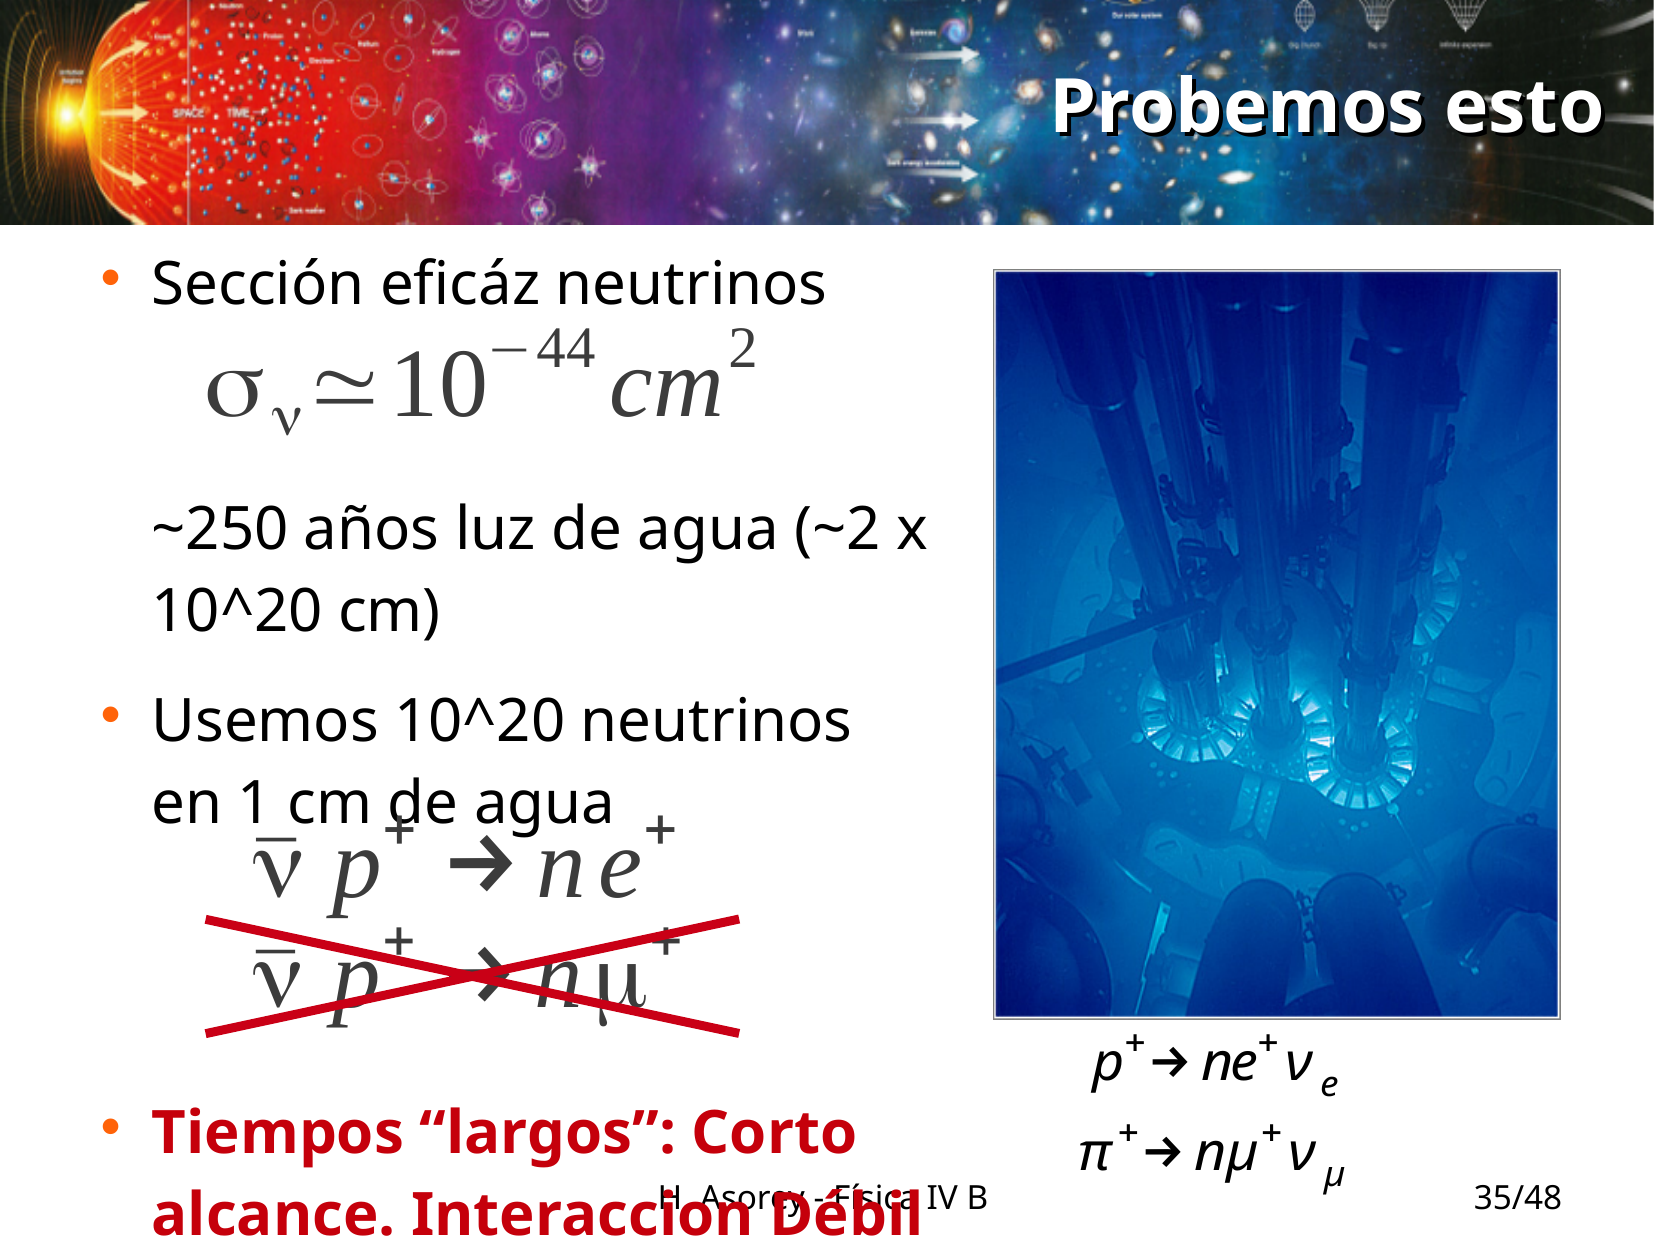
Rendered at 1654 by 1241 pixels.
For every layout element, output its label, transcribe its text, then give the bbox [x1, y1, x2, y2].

chart [497, 931, 706, 1021]
chart [242, 982, 706, 1036]
chart [197, 315, 766, 442]
chart [1065, 1021, 1373, 1196]
chart [242, 795, 706, 971]
chart [242, 932, 447, 1021]
title Probemos esto [45, 15, 1606, 191]
picture [993, 269, 1561, 1021]
picture [0, 0, 1654, 225]
list Sección eficáz neutrinos ~250 años luz de agua (~2 x 10^20 cm) Usemos 10^20 neutrinos en 1 cm de agua Tiempos “largos”: Corto alcance. Interaccion Débil [83, 240, 931, 1241]
